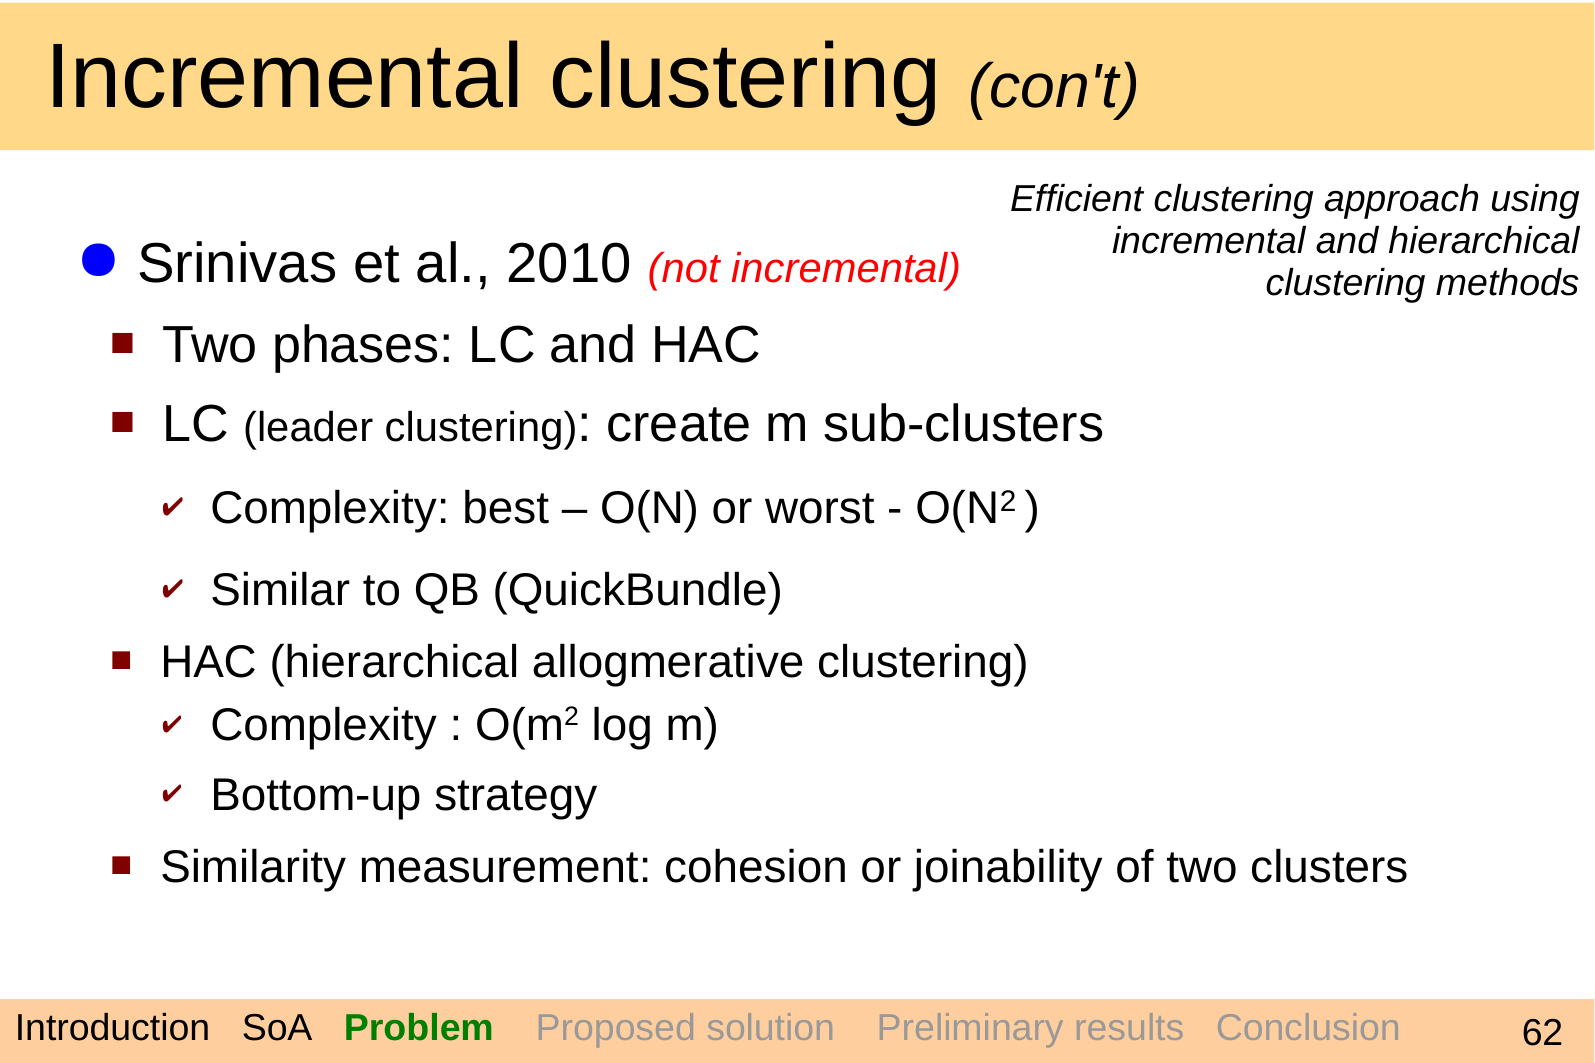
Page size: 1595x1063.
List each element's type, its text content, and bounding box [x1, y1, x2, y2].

list Efficient clustering approach using incremental and hierarchical clustering methods [991, 177, 1580, 304]
title Incremental clustering (con't) [0, 2, 1595, 151]
list Srinivas et al., 2010 (not incremental) Two phases: LC and HAC LC (leader clustering): create m sub-clusters Complexity: best – O(N) or worst - O(N2 ) Similar to QB (QuickBundle) HAC (hierarchical allogmerative clustering) Complexity : O(m2 log m) Bottom-up strategy Similarity measurement: cohesion or joinability of two clusters [76, 231, 1595, 999]
text_box <number> [1377, 1003, 1579, 1063]
text_box Introduction SoA Problem Proposed solution Preliminary results Conclusion [0, 999, 1595, 1063]
